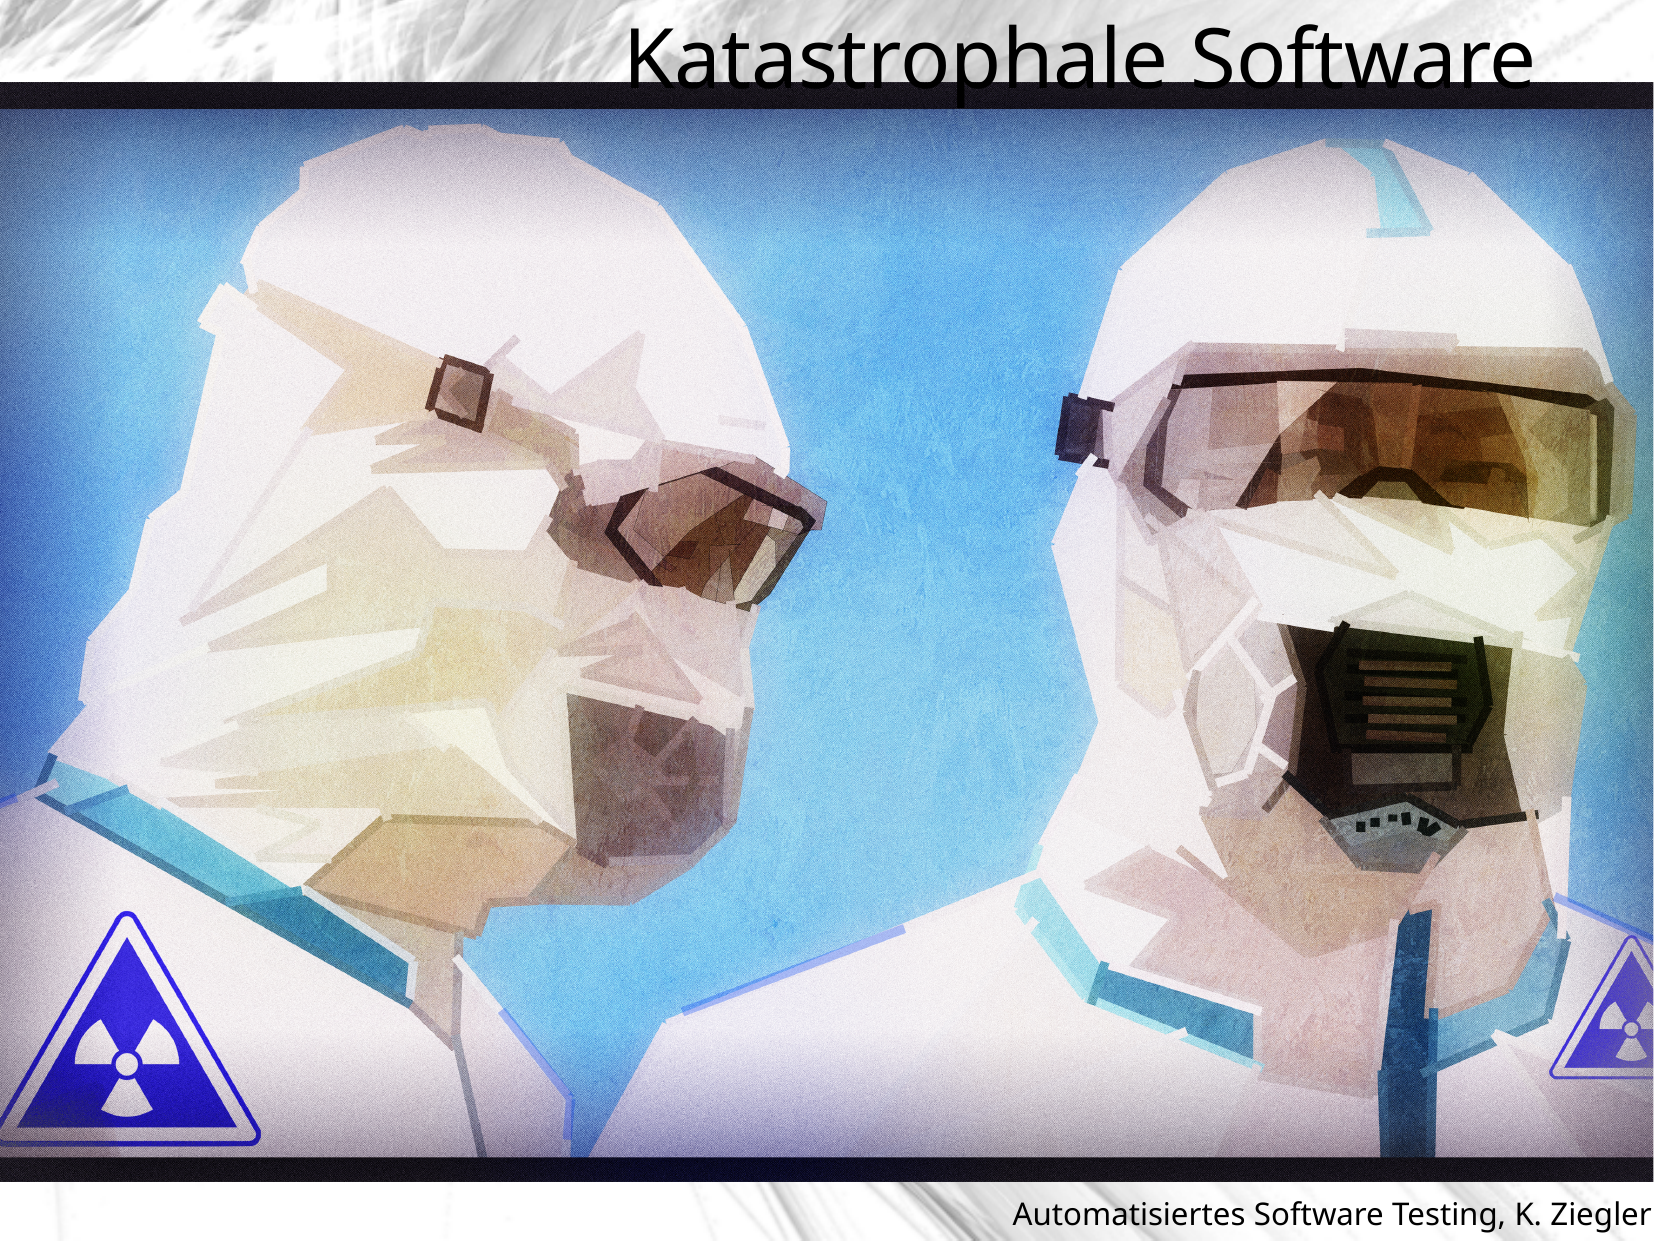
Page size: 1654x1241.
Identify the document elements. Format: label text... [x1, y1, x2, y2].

text_box Katastrophale Software [608, 0, 1513, 105]
picture [0, 0, 1654, 1241]
picture [1513, 49, 1524, 61]
text_box Automatisiertes Software Testing, K. Ziegler [998, 1184, 1654, 1241]
